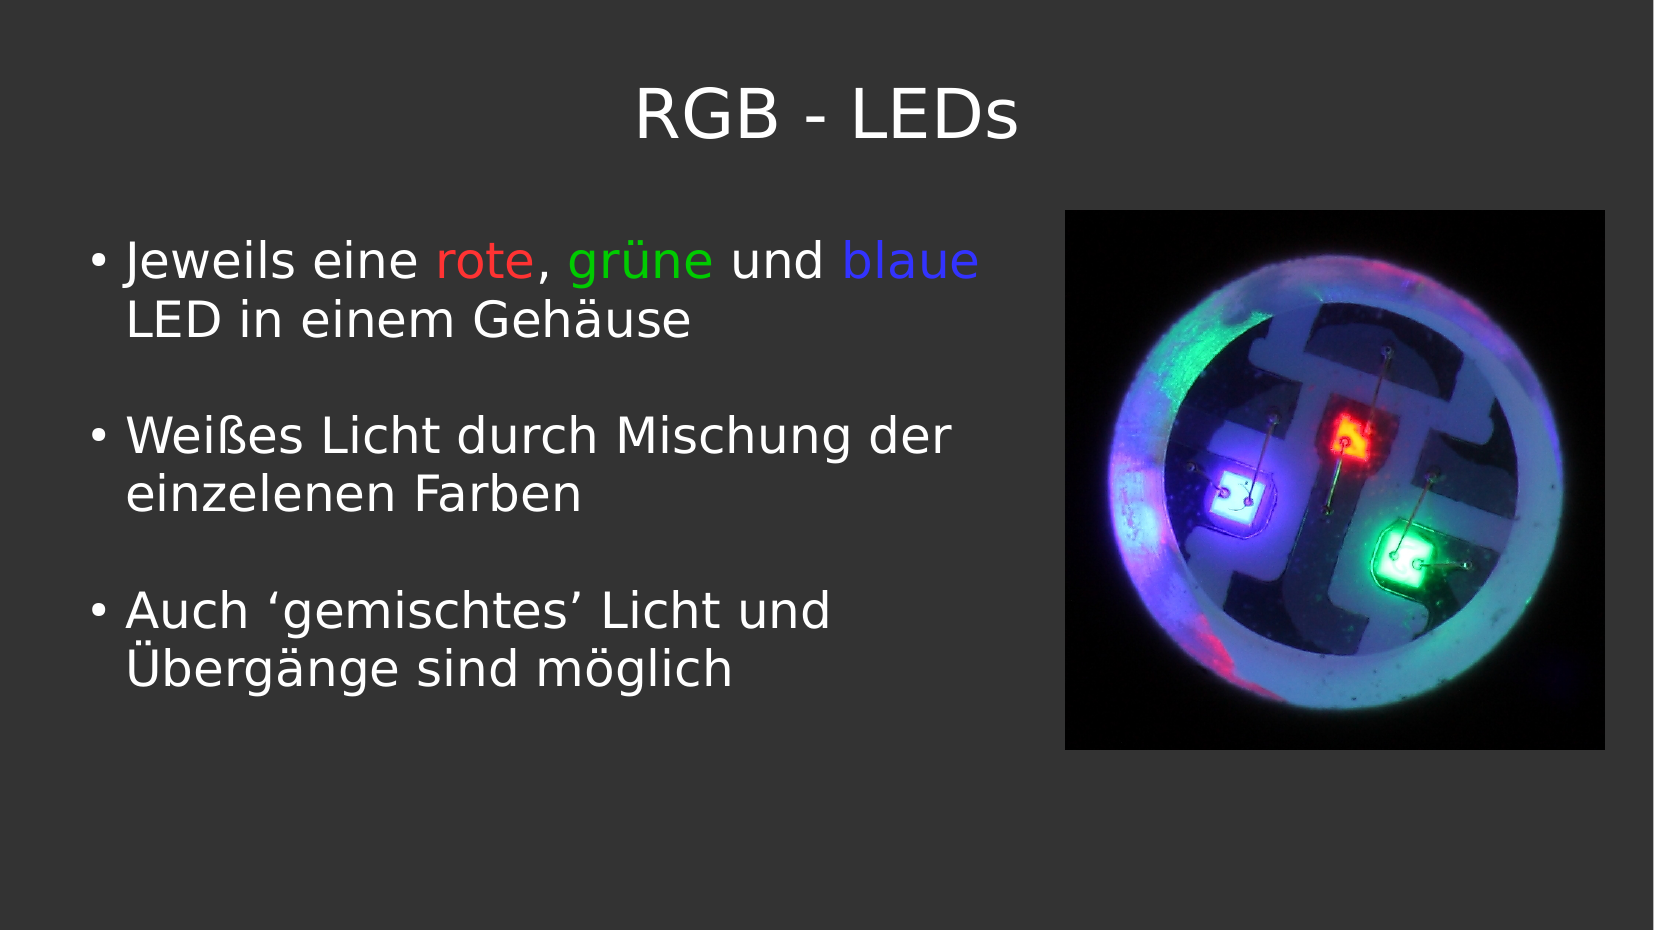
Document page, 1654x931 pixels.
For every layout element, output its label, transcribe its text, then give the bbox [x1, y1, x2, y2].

text_box Jeweils eine rote, grüne und blaue LED in einem Gehäuse Weißes Licht durch Mischung der einzelenen Farben Auch ‘gemischtes’ Licht und Übergänge sind möglich [75, 225, 1036, 706]
picture [1065, 210, 1605, 751]
title RGB - LEDs [82, 37, 1571, 193]
